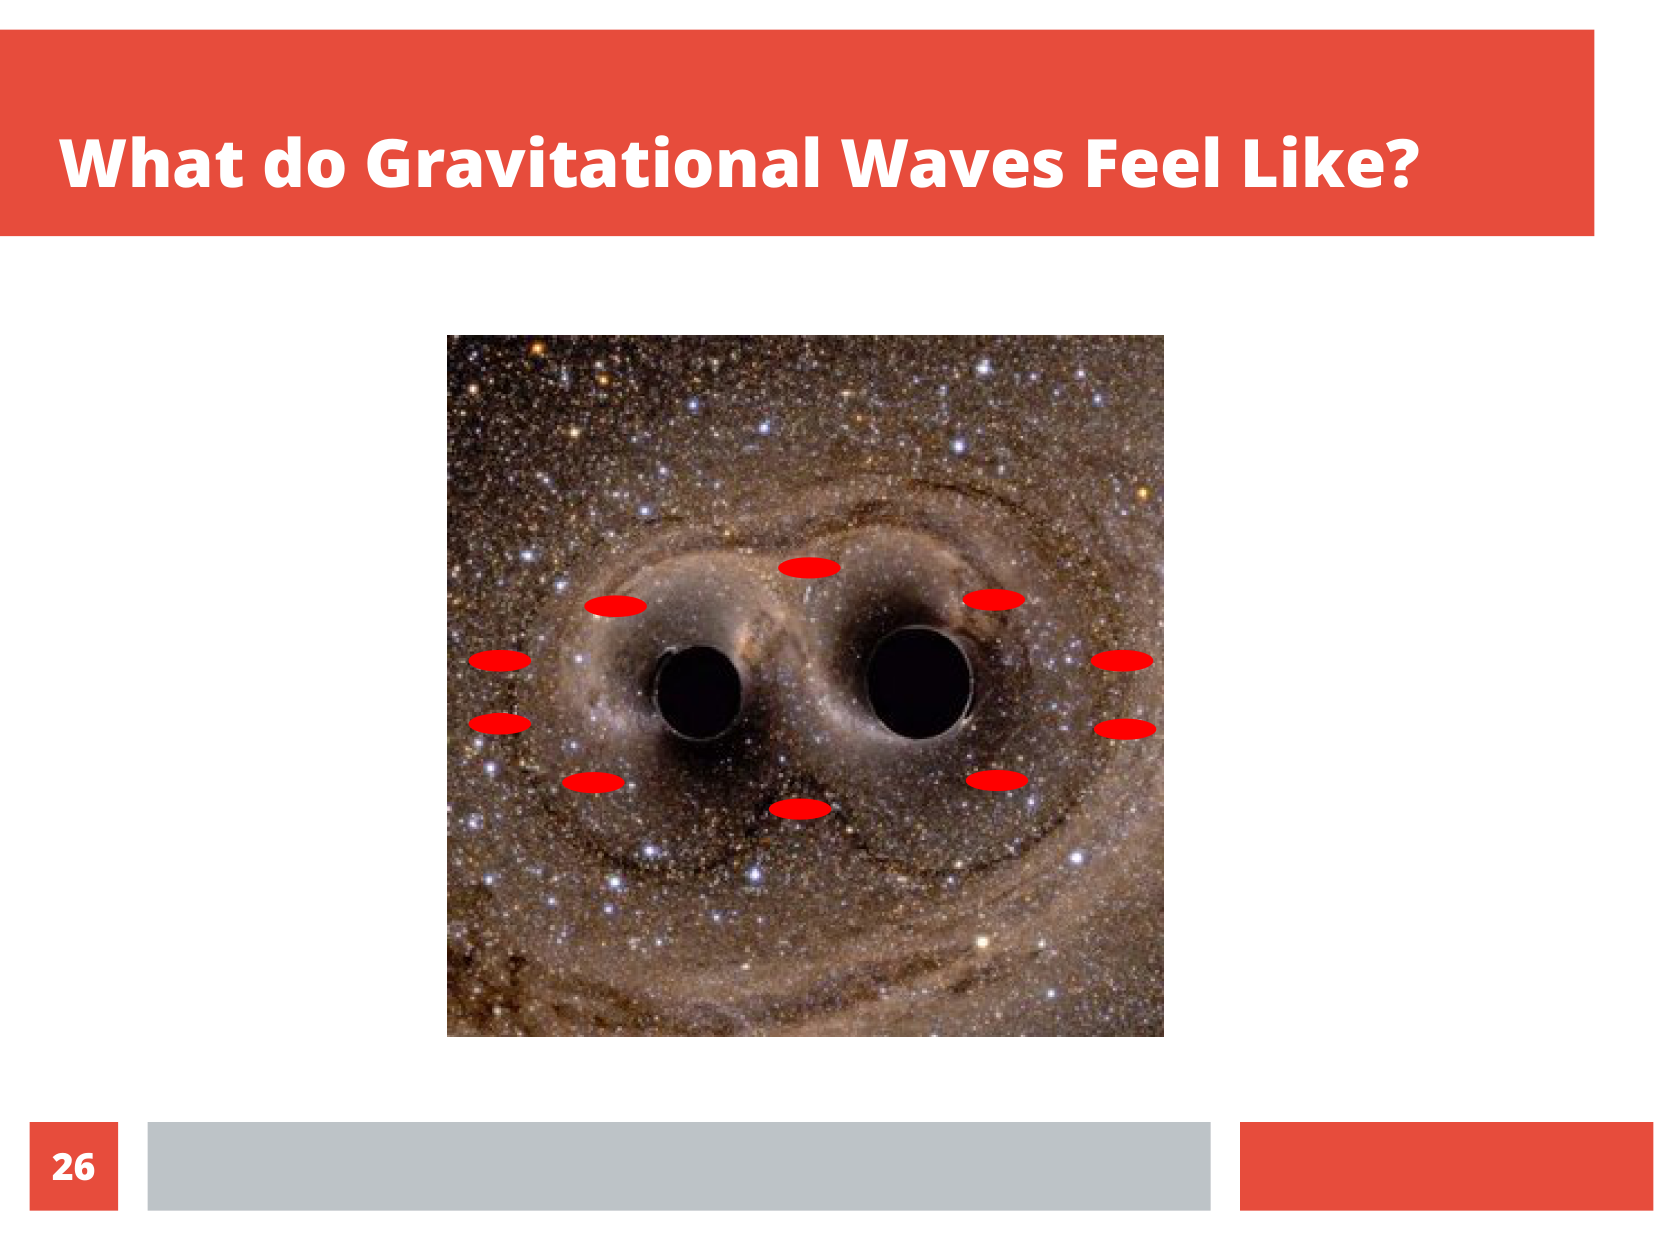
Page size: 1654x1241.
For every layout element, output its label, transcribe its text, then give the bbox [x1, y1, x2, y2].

title What do Gravitational Waves Feel Like? [59, 59, 1595, 207]
picture [447, 335, 1164, 1037]
